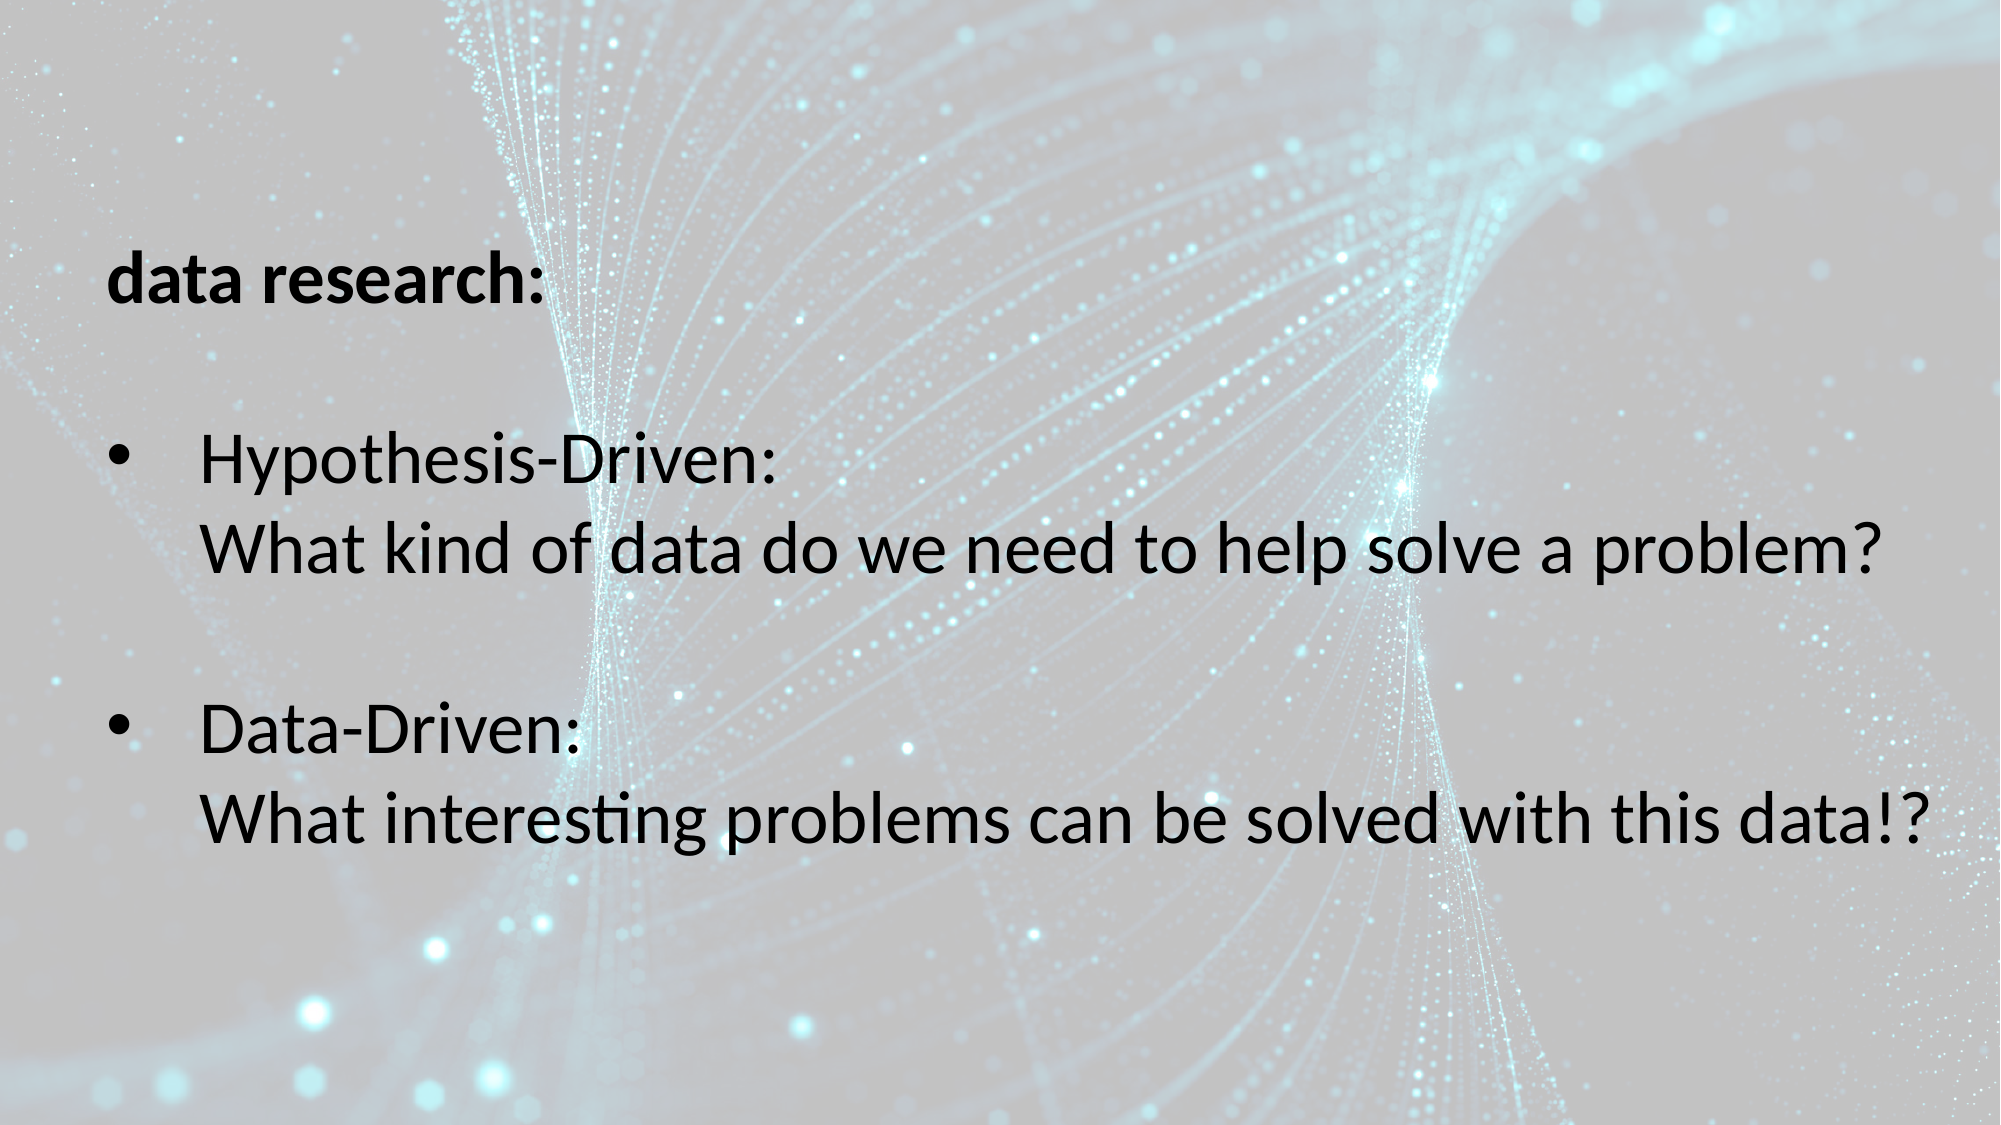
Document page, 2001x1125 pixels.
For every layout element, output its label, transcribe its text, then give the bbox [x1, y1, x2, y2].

text_box data research: Hypothesis-Driven: What kind of data do we need to help solve a problem? Data-Driven: What interesting problems can be solved with this data!? [91, 220, 2000, 866]
